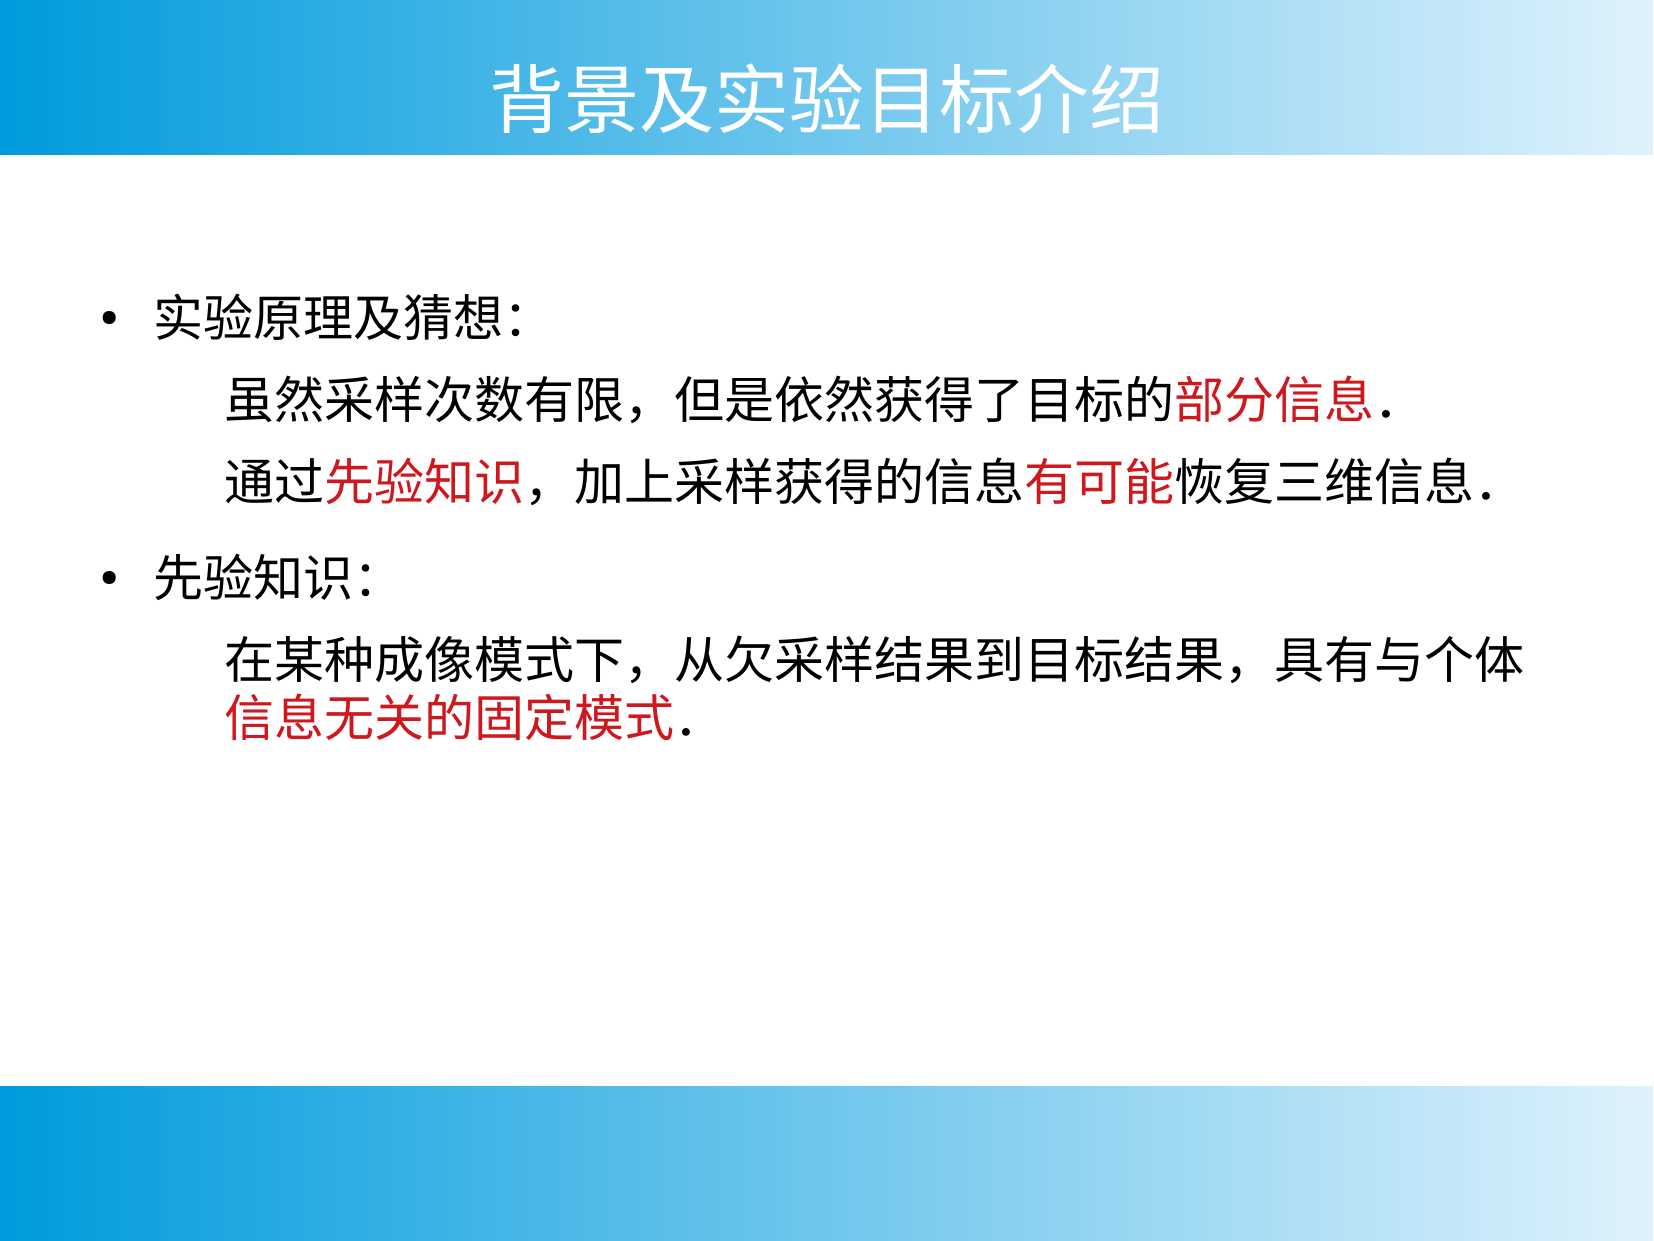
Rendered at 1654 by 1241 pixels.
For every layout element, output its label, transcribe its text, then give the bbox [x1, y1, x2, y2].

list 实验原理及猜想： 虽然采样次数有限，但是依然获得了目标的部分信息． 通过先验知识，加上采样获得的信息有可能恢复三维信息． [82, 290, 1571, 541]
title 背景及实验目标介绍 [82, 49, 1571, 155]
list 先验知识： 在某种成像模式下，从欠采样结果到目标结果，具有与个体信息无关的固定模式． [82, 550, 1571, 800]
